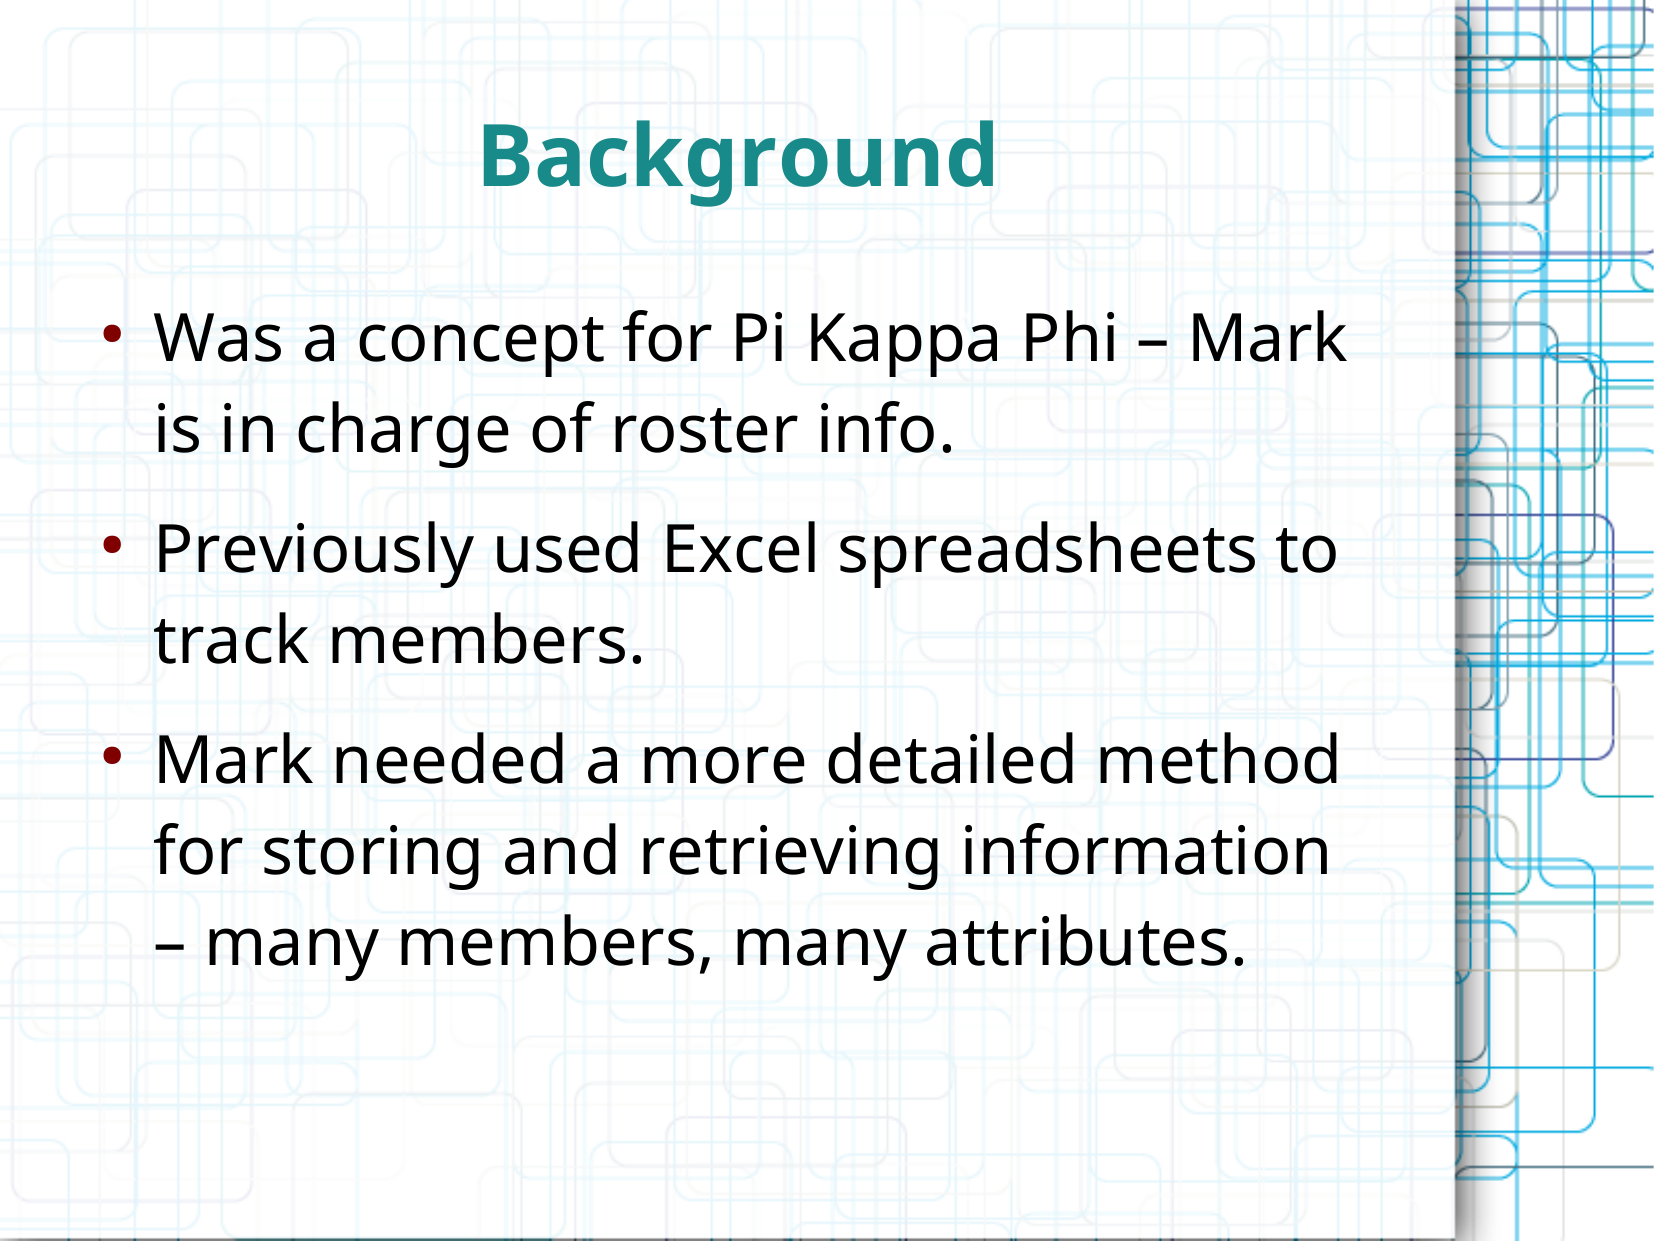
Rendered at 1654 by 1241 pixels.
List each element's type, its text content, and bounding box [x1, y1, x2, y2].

title Background [59, 49, 1418, 257]
picture [0, 0, 1654, 1241]
list Was a concept for Pi Kappa Phi – Mark is in charge of roster info. Previously used Excel spreadsheets to track members. Mark needed a more detailed method for storing and retrieving information – many members, many attributes. [82, 290, 1351, 1109]
